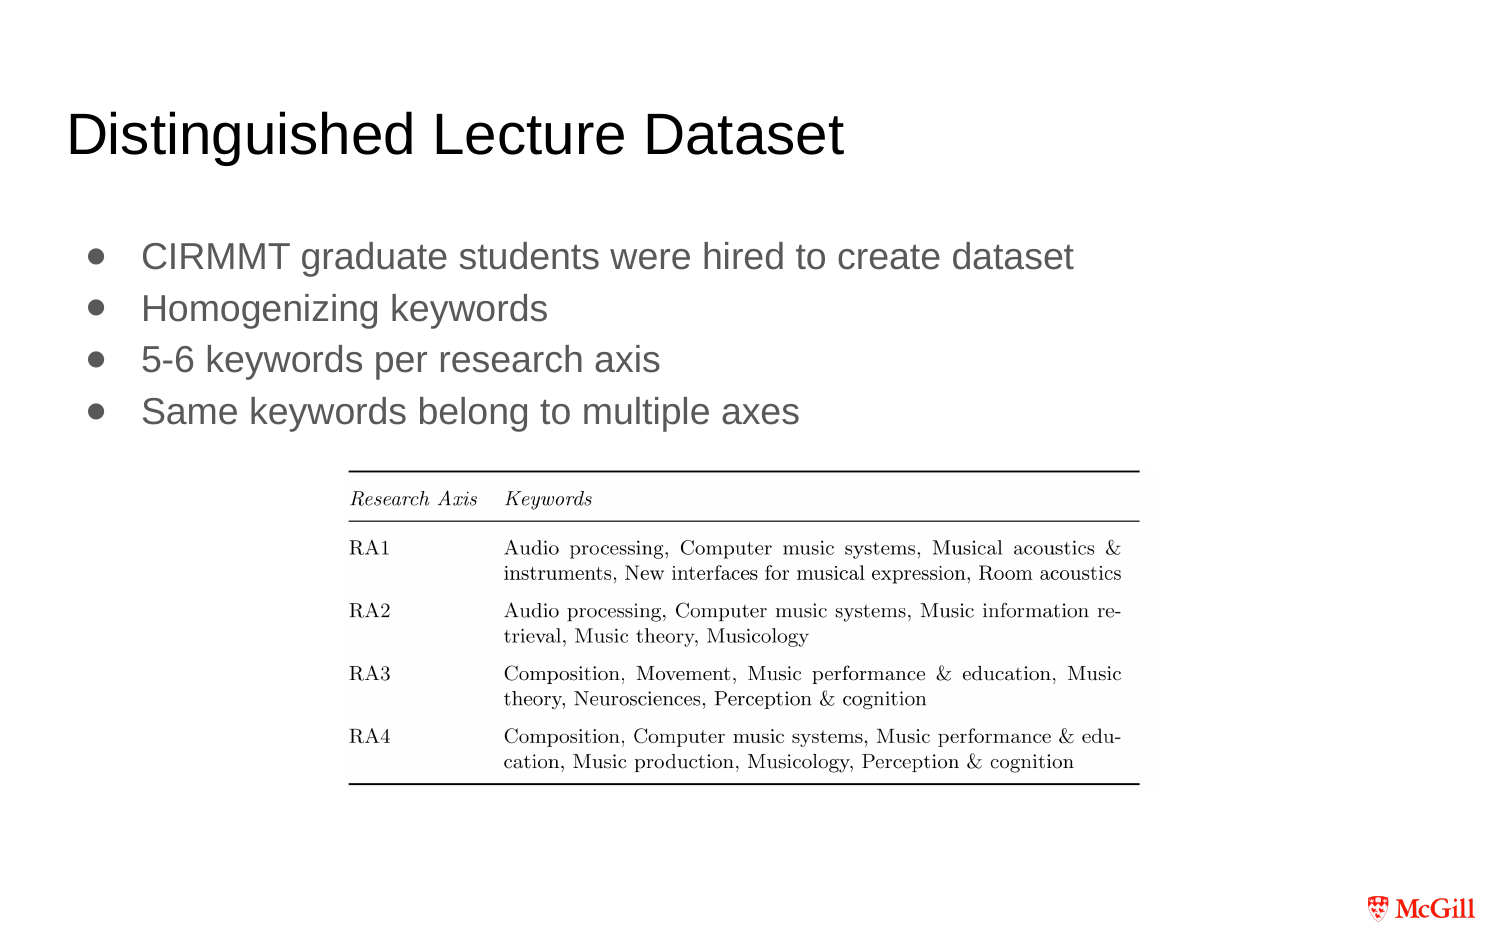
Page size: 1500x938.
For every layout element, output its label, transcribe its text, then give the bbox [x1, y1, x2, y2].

picture [344, 468, 1156, 792]
picture [1368, 896, 1475, 922]
title Distinguished Lecture Dataset [51, 81, 1449, 186]
list CIRMMT graduate students were hired to create dataset Homogenizing keywords 5-6 keywords per research axis Same keywords belong to multiple axes [51, 210, 1449, 833]
